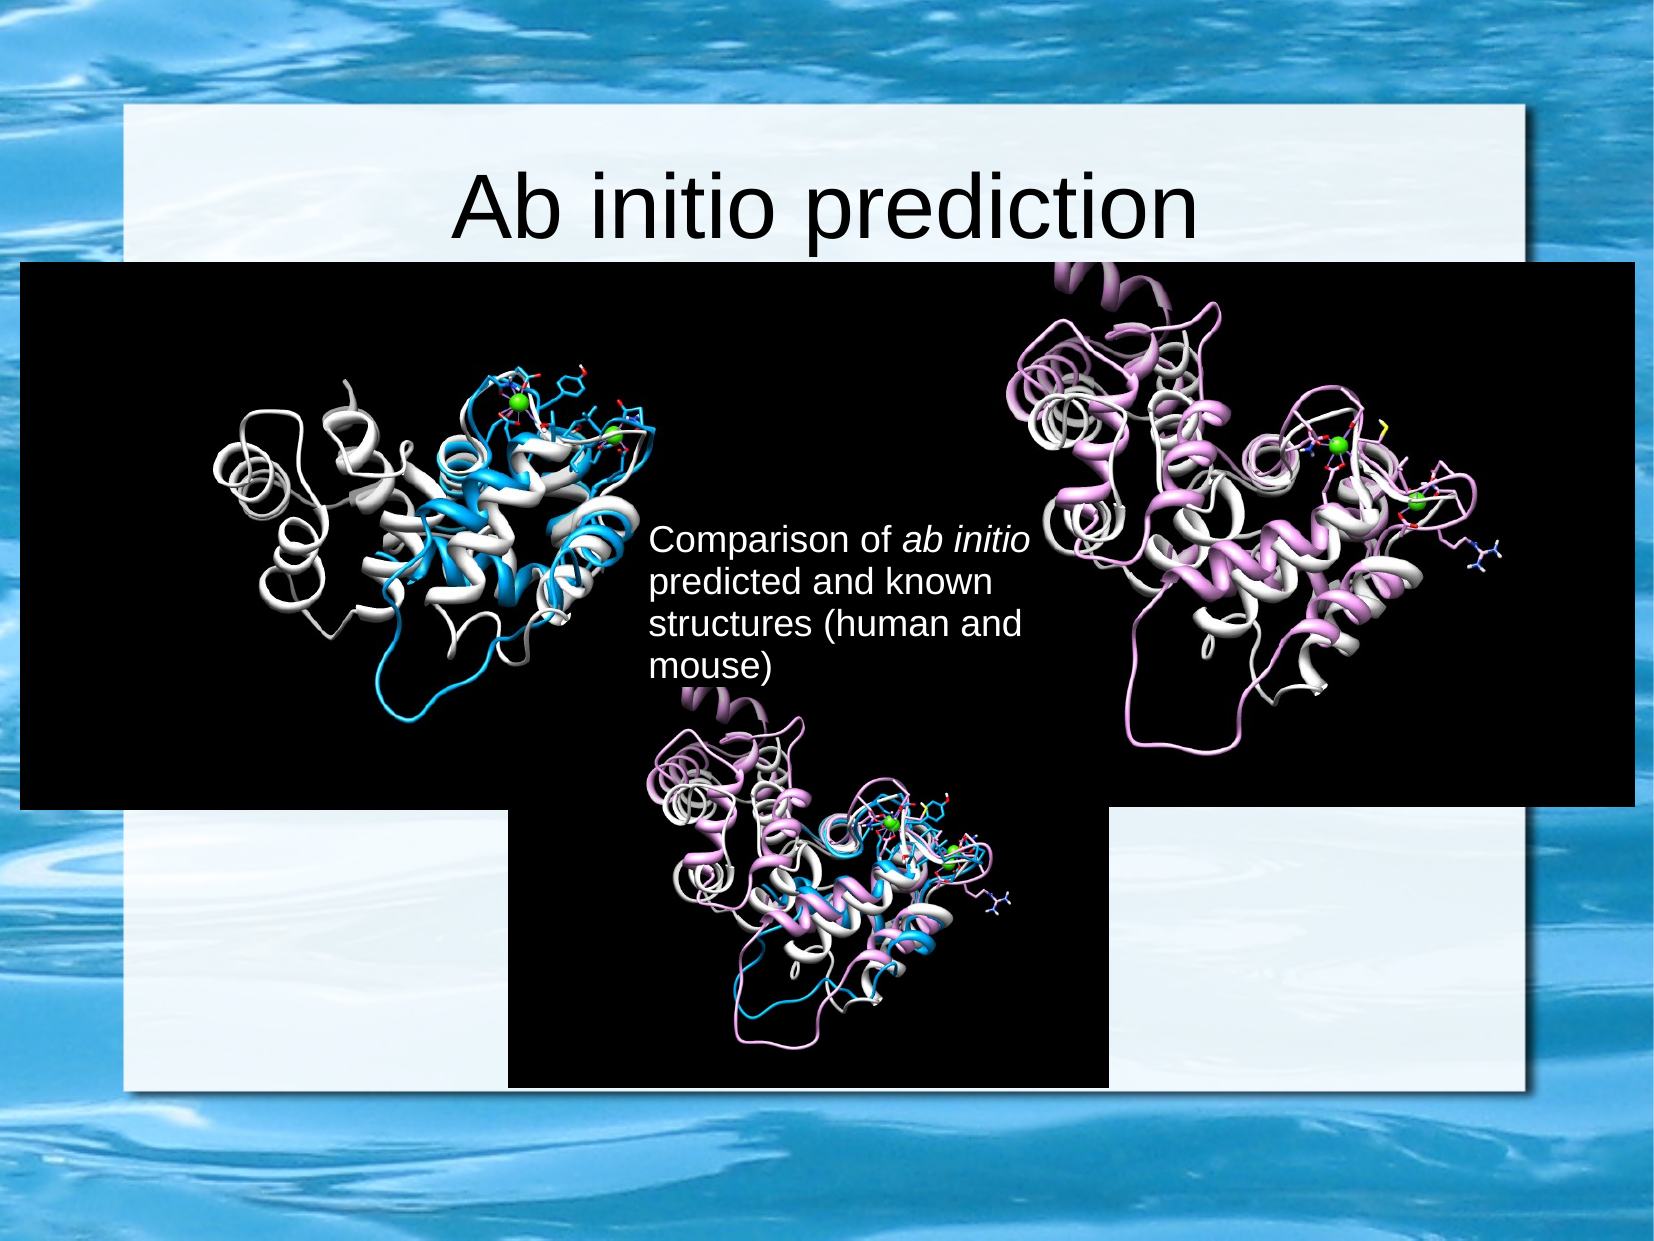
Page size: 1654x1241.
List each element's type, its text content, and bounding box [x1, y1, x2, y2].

title Ab initio prediction [147, 125, 1506, 262]
picture [0, 0, 1654, 1241]
text_box Comparison of ab initio predicted and known structures (human and mouse) [633, 511, 1046, 694]
